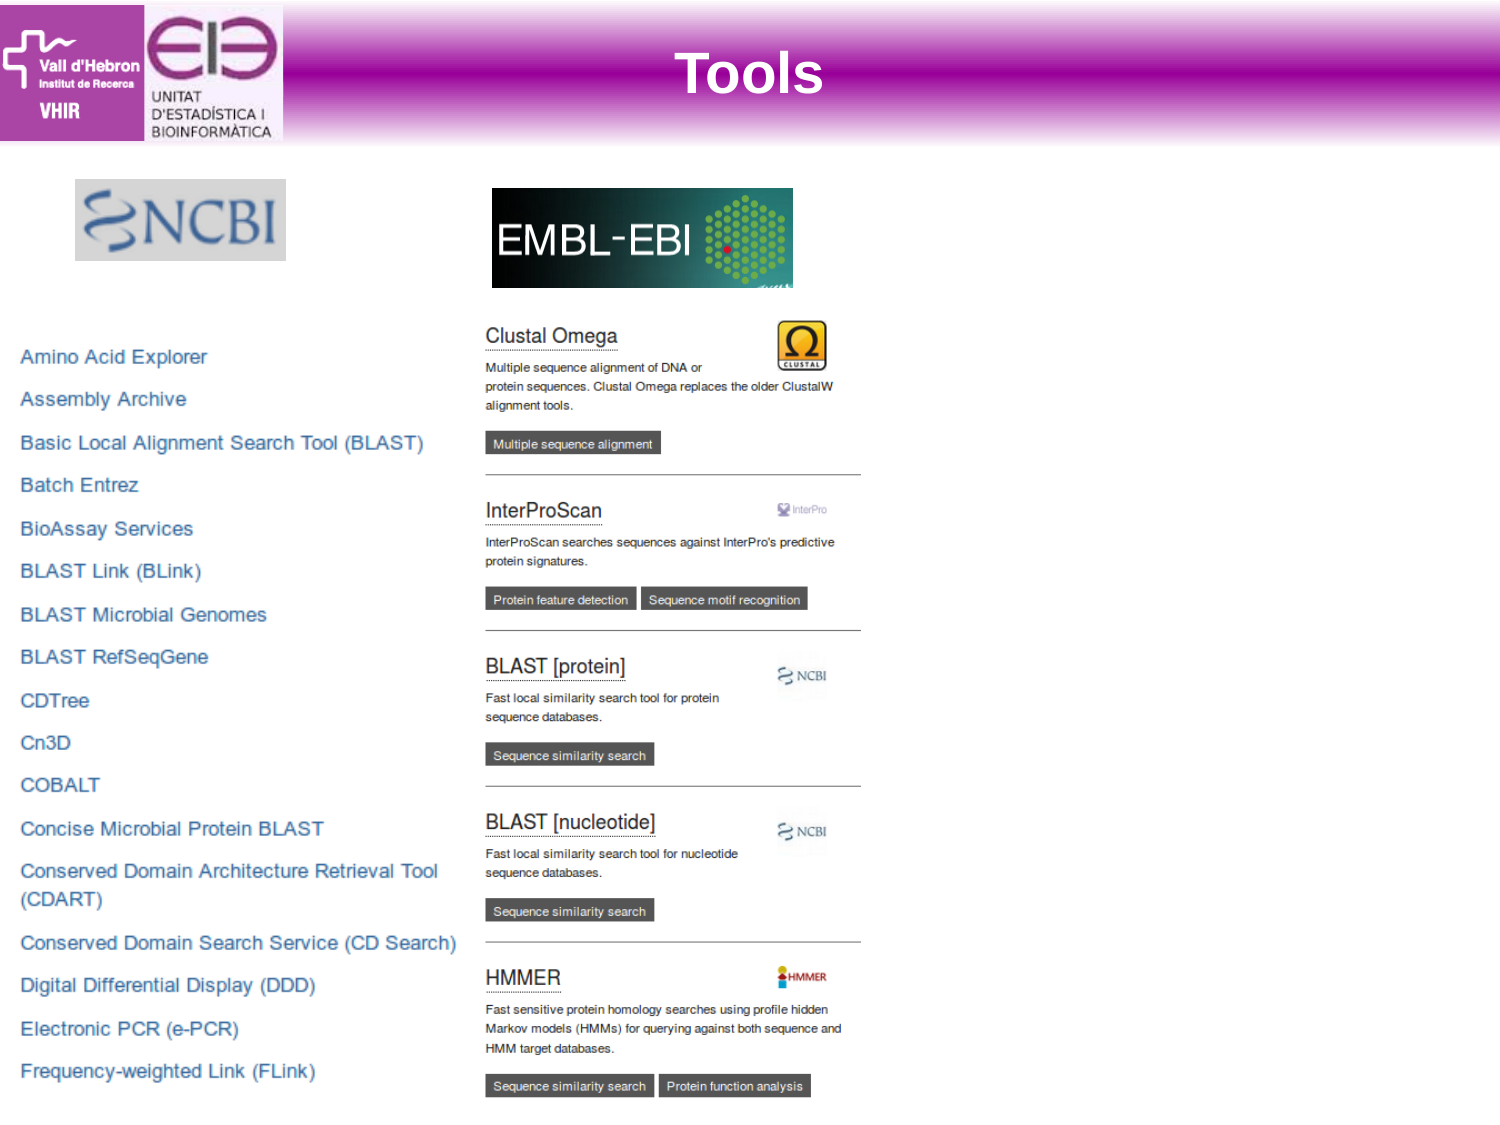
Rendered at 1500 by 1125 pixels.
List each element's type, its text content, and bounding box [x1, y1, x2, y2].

picture [75, 179, 286, 261]
picture [8, 314, 861, 1104]
text_box Tools [0, 0, 1500, 148]
picture [492, 188, 793, 288]
picture [0, 5, 284, 141]
